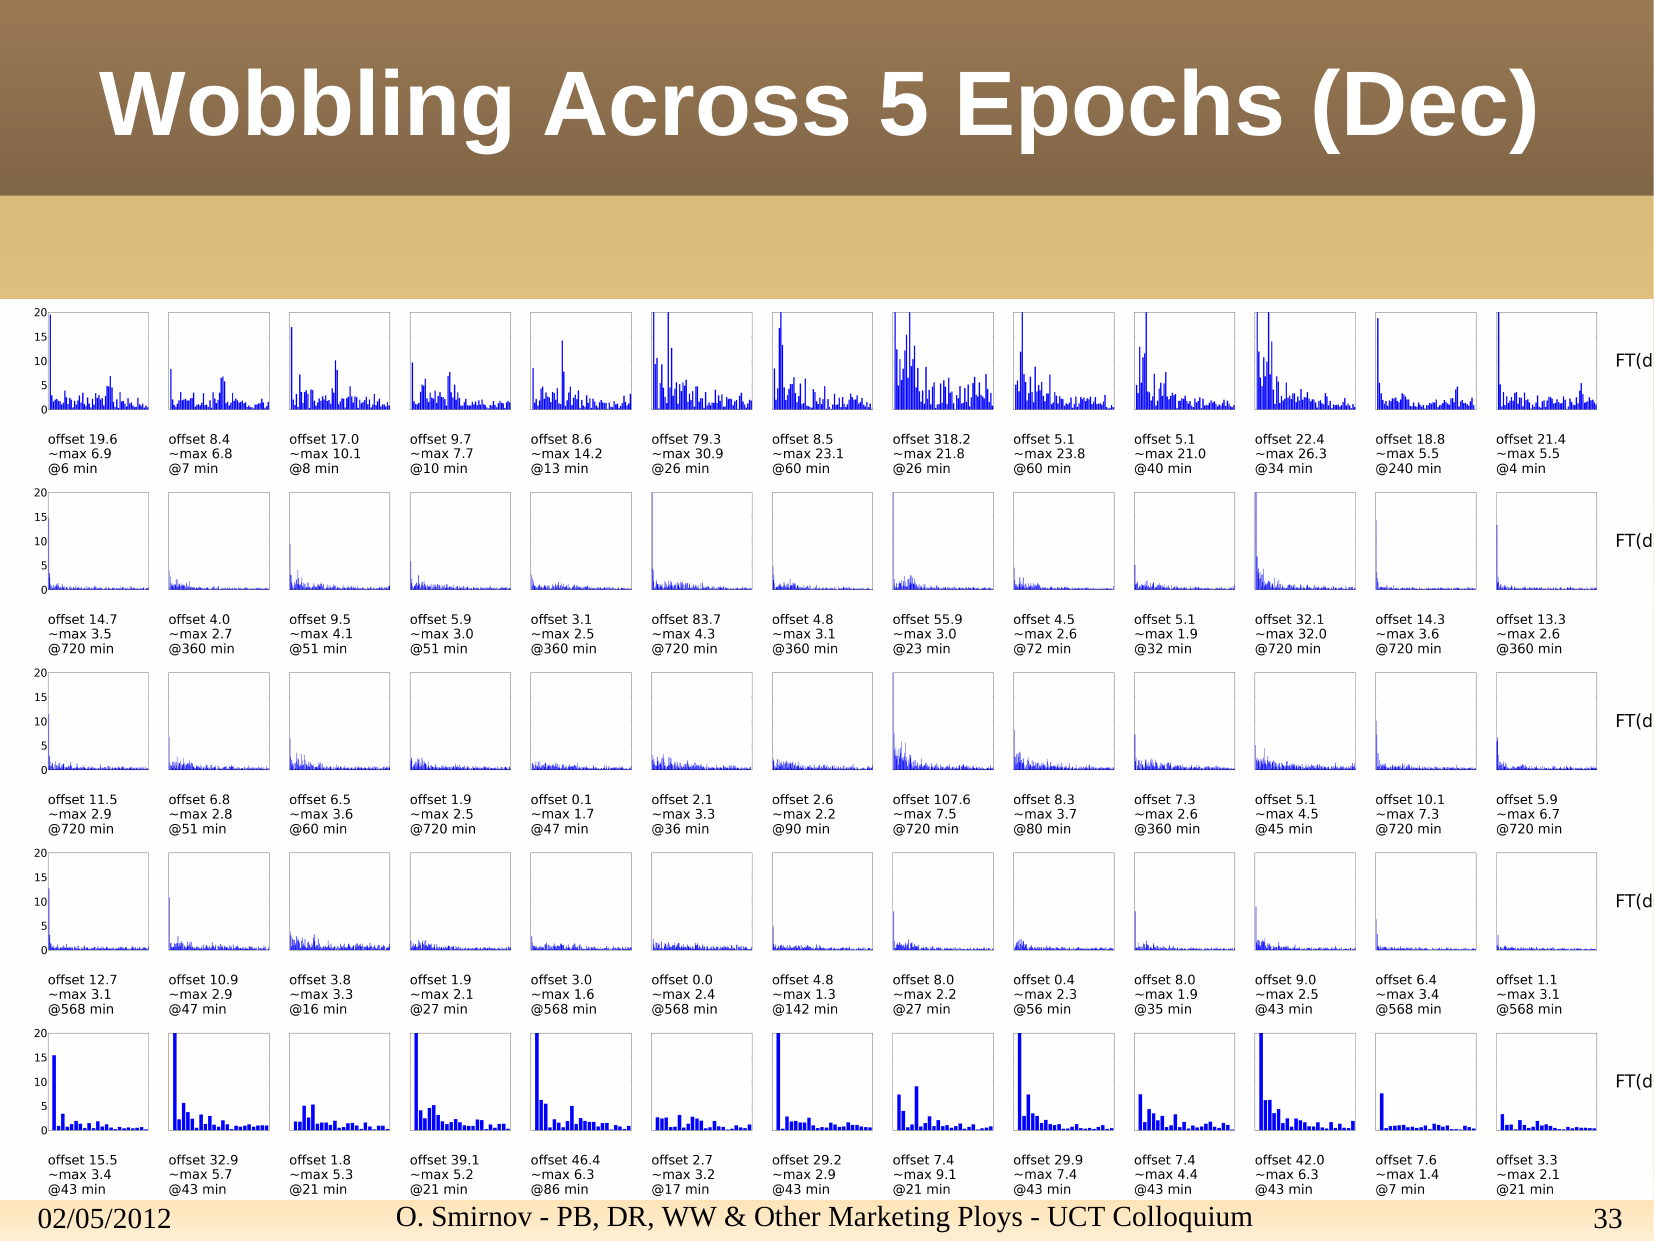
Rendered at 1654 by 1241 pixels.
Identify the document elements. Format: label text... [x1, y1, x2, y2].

picture [0, 0, 1654, 1241]
title Wobbling Across 5 Epochs (Dec) [76, 7, 1565, 200]
